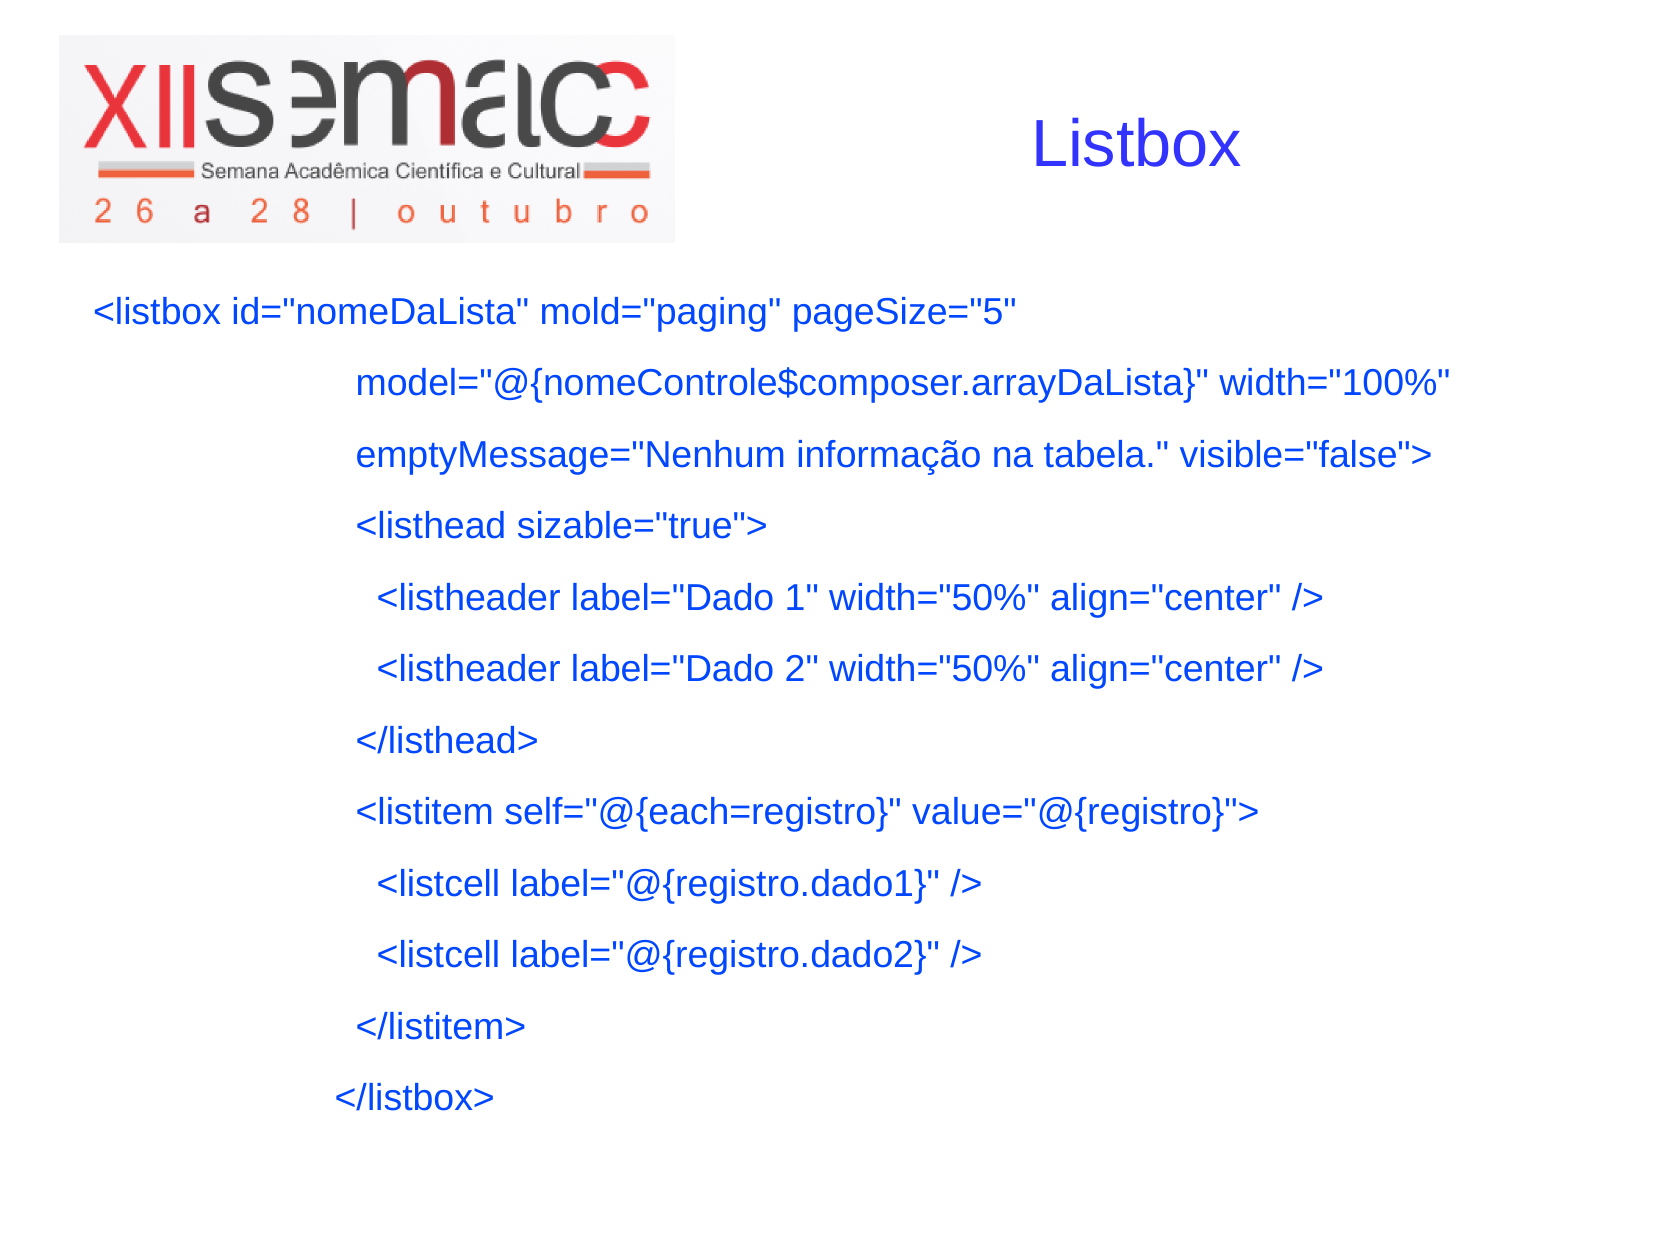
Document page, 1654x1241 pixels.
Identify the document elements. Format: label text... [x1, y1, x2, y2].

title Listbox [679, 49, 1595, 237]
picture [59, 35, 675, 243]
list <listbox id="nomeDaLista" mold="paging" pageSize="5" model="@{nomeControle$composer.arrayDaLista}" width="100%" emptyMessage="Nenhum informação na tabela." visible="false"> <listhead sizable="true"> <listheader label="Dado 1" width="50%" align="center" /> <listheader label="Dado 2" width="50%" align="center" /> </listhead> <listitem self="@{each=registro}" value="@{registro}"> <listcell label="@{registro.dado1}" /> <listcell label="@{registro.dado2}" /> </listitem> </listbox> [82, 290, 1571, 1185]
